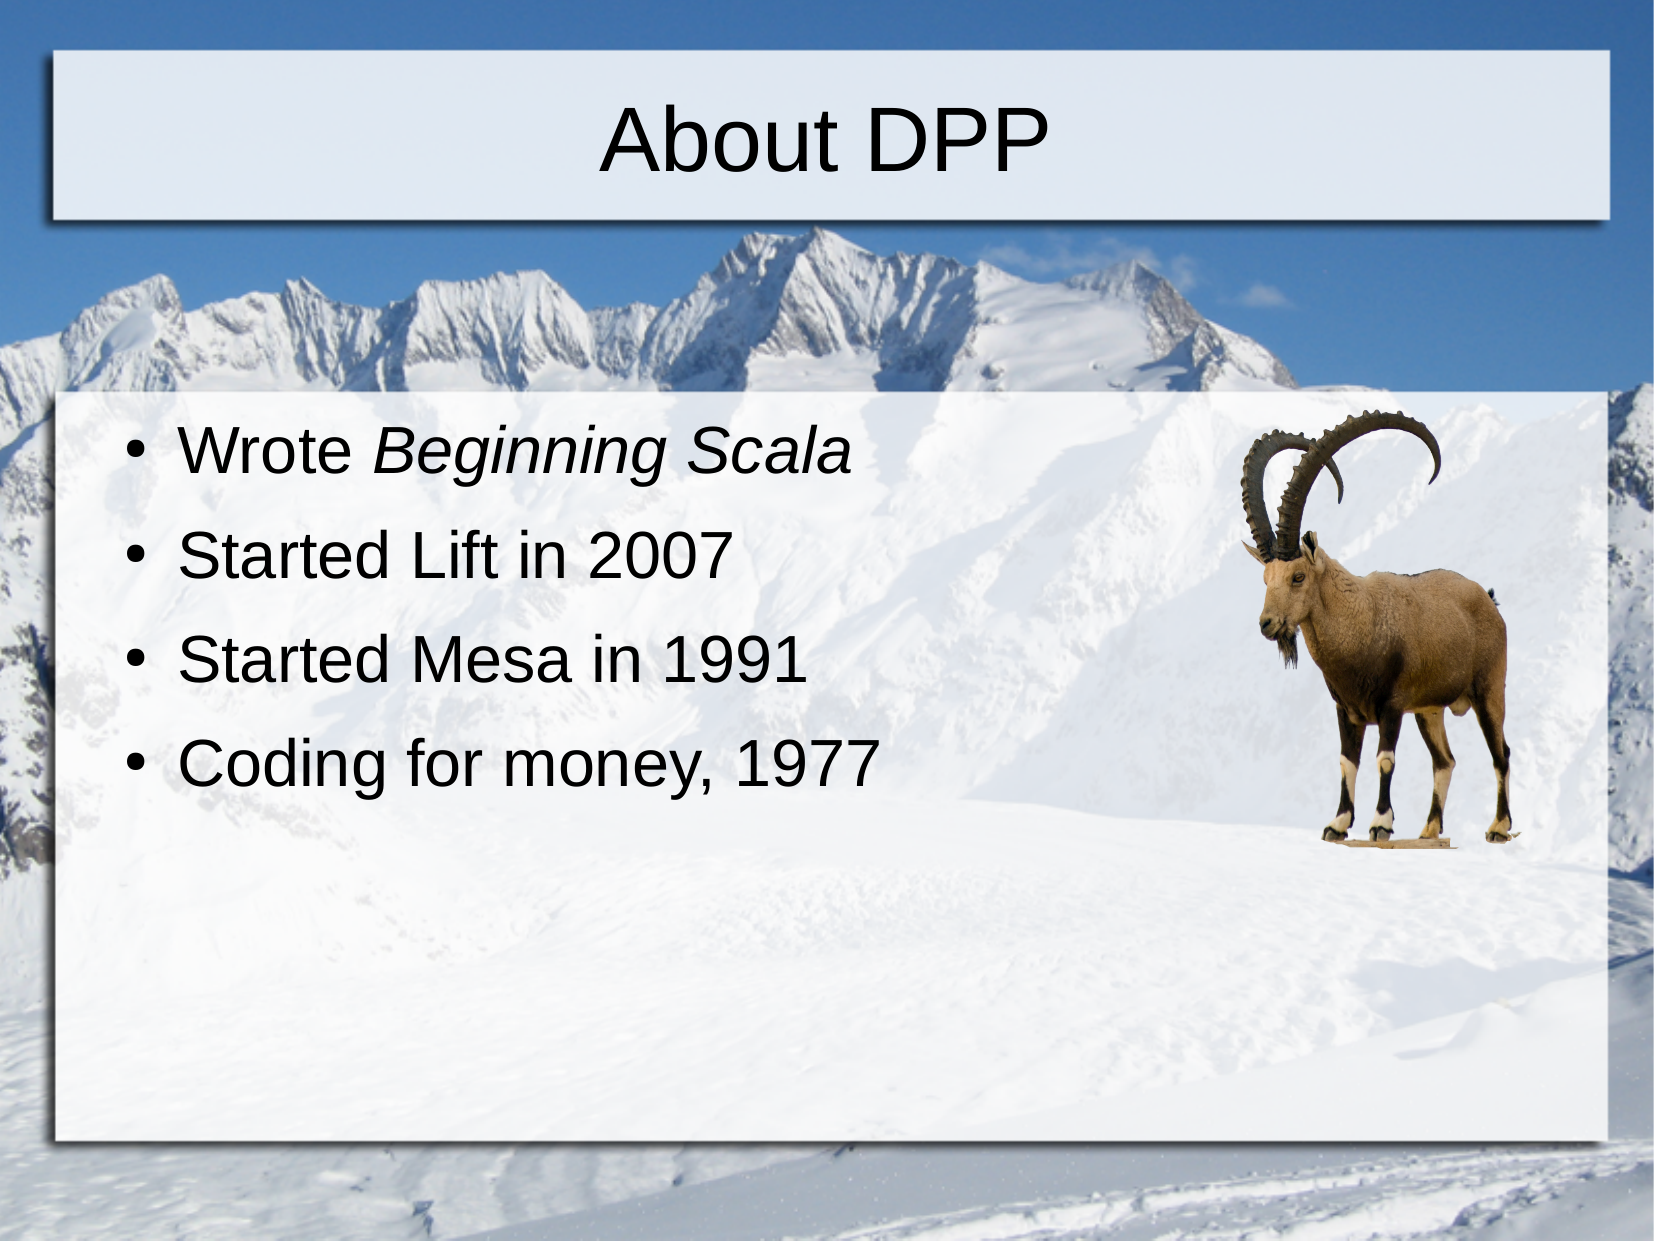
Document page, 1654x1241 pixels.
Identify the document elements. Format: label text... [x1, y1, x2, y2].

list Wrote Beginning Scala Started Lift in 2007 Started Mesa in 1991 Coding for money, 1977 [88, 413, 1571, 1218]
title About DPP [59, 61, 1595, 219]
picture [0, 0, 1654, 1241]
